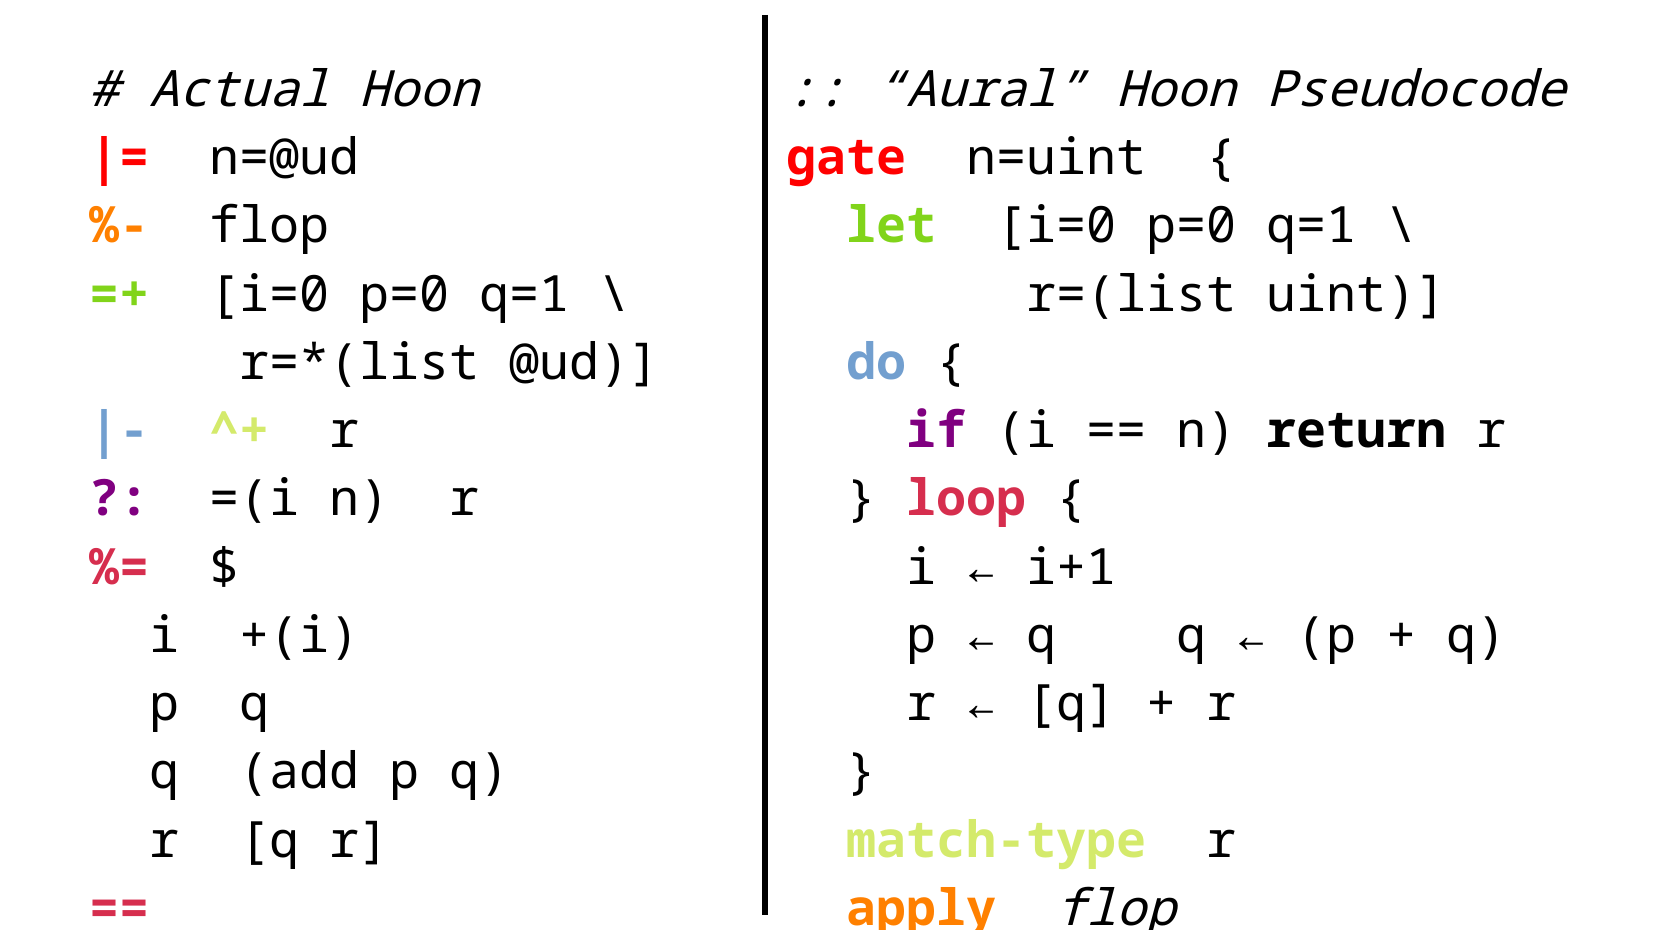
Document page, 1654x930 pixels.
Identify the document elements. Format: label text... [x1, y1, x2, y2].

text_box # Actual Hoon |= n=@ud %- flop =+ [i=0 p=0 q=1 \ r=*(list @ud)] |- ^+ r ?: =(i n) r %= $ i +(i) p q q (add p q) r [q r] == [74, 45, 762, 911]
text_box :: “Aural” Hoon Pseudocode gate n=uint { let [i=0 p=0 q=1 \ r=(list uint)] do { if (i == n) return r } loop { i ← i+1 p ← q q ← (p + q) r ← [q] + r } match-type r apply flop } [771, 45, 1653, 930]
